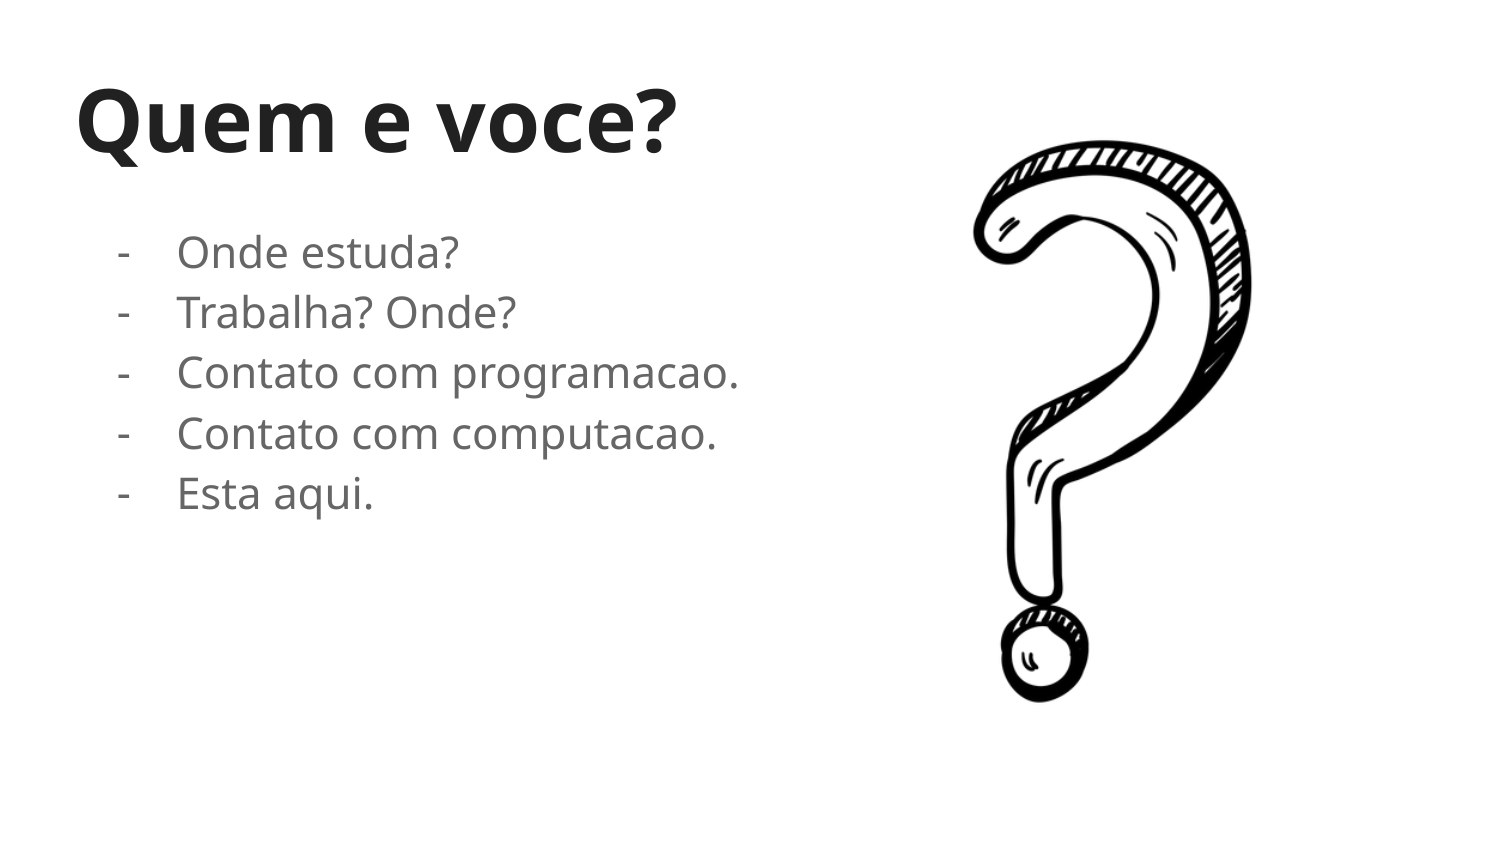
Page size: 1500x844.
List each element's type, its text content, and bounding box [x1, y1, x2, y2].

list Onde estuda? Trabalha? Onde? Contato com programacao. Contato com computacao. Esta aqui. [86, 201, 848, 750]
title Quem e voce? [59, 50, 1457, 182]
picture [806, 115, 1419, 728]
